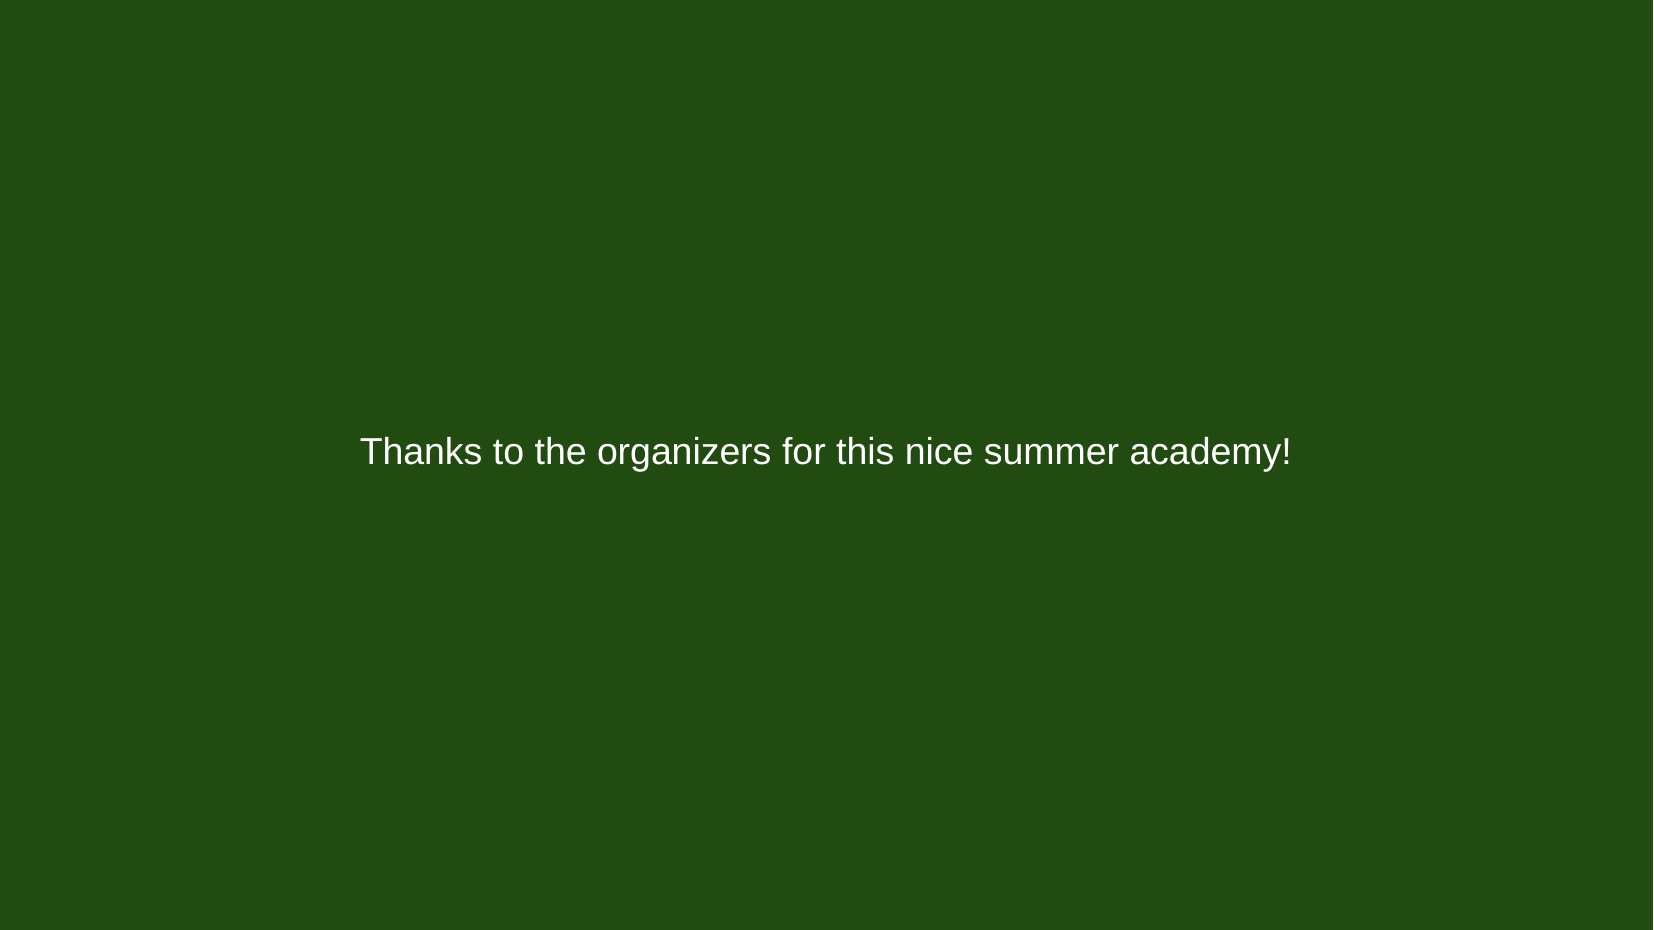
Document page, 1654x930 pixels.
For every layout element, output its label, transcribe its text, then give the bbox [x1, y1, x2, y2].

text_box Thanks to the organizers for this nice summer academy! [345, 423, 1308, 480]
